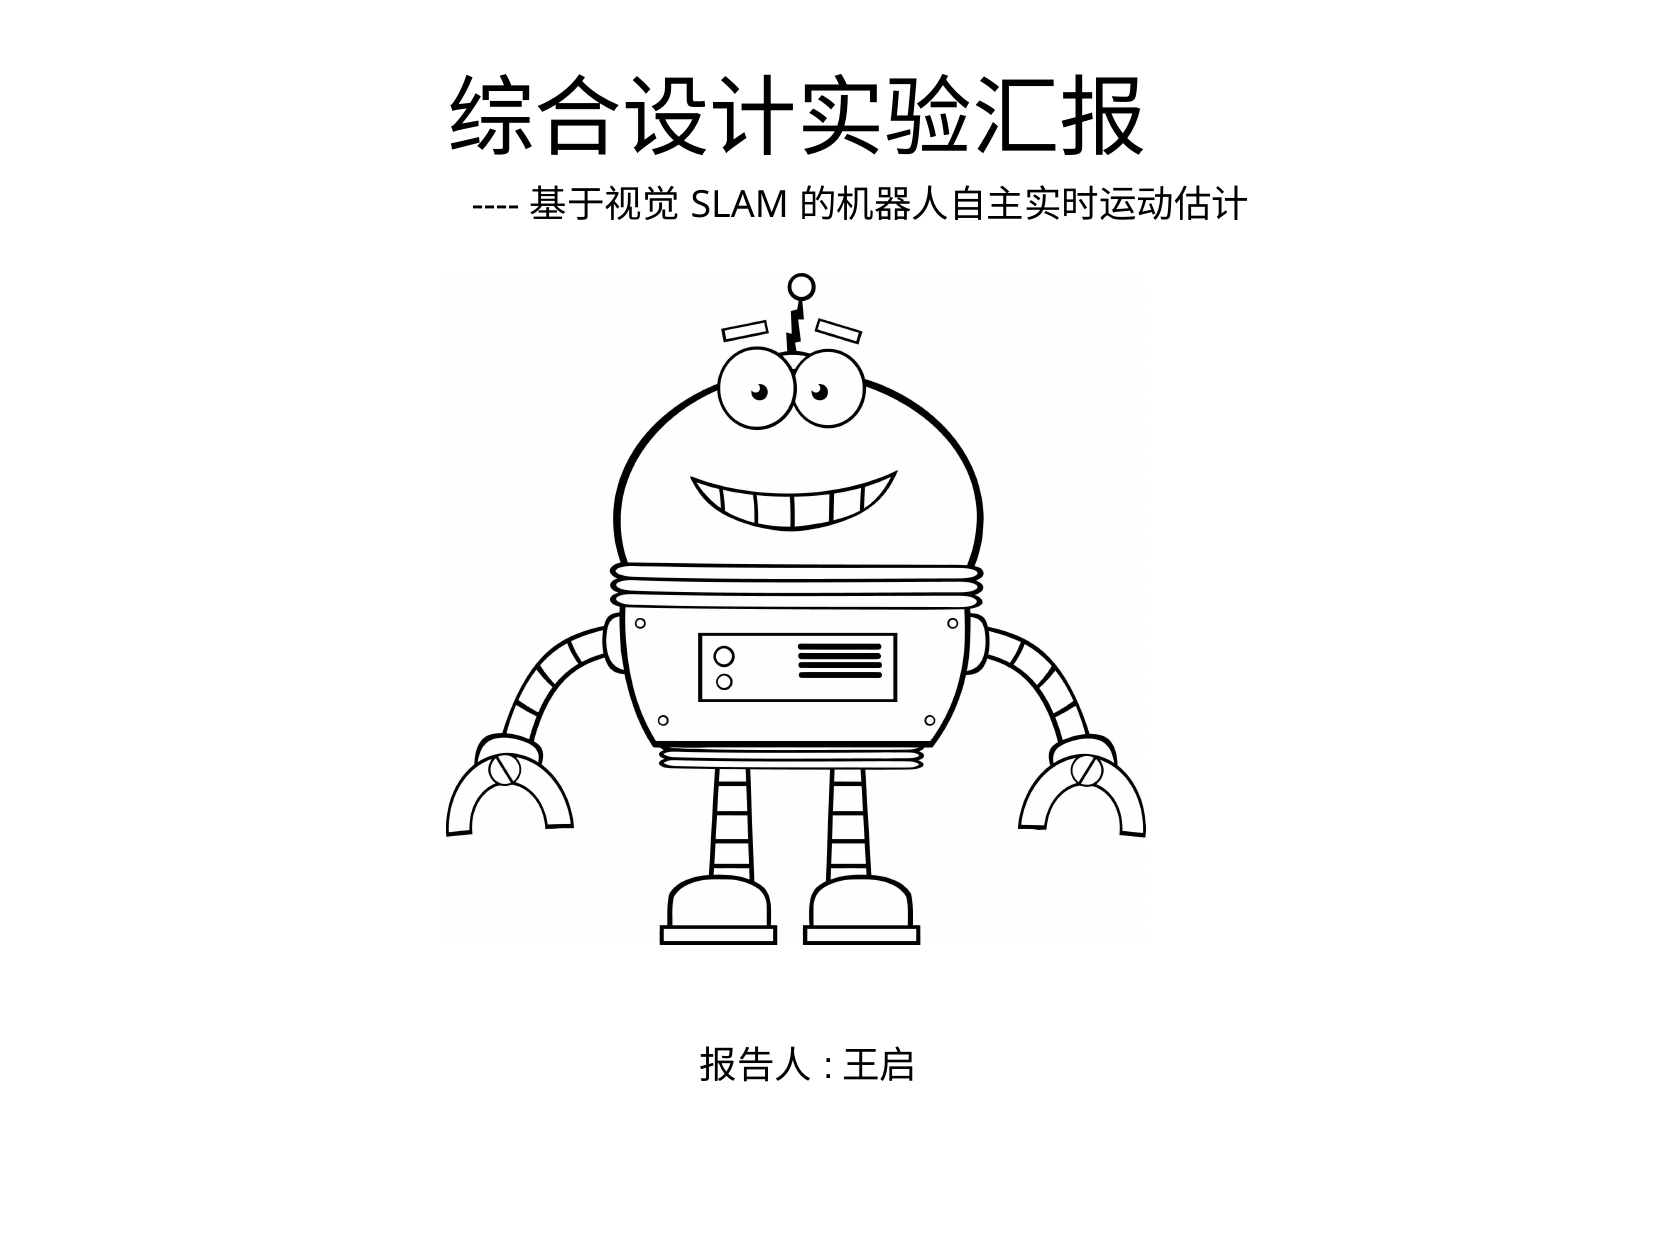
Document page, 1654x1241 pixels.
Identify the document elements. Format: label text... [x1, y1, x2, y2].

text_box 报告人:王启 [685, 1027, 934, 1087]
text_box 综合设计实验汇报 ----基于视觉SLAM的机器人自主实时运动估计 [330, 40, 1264, 225]
picture [446, 273, 1146, 945]
